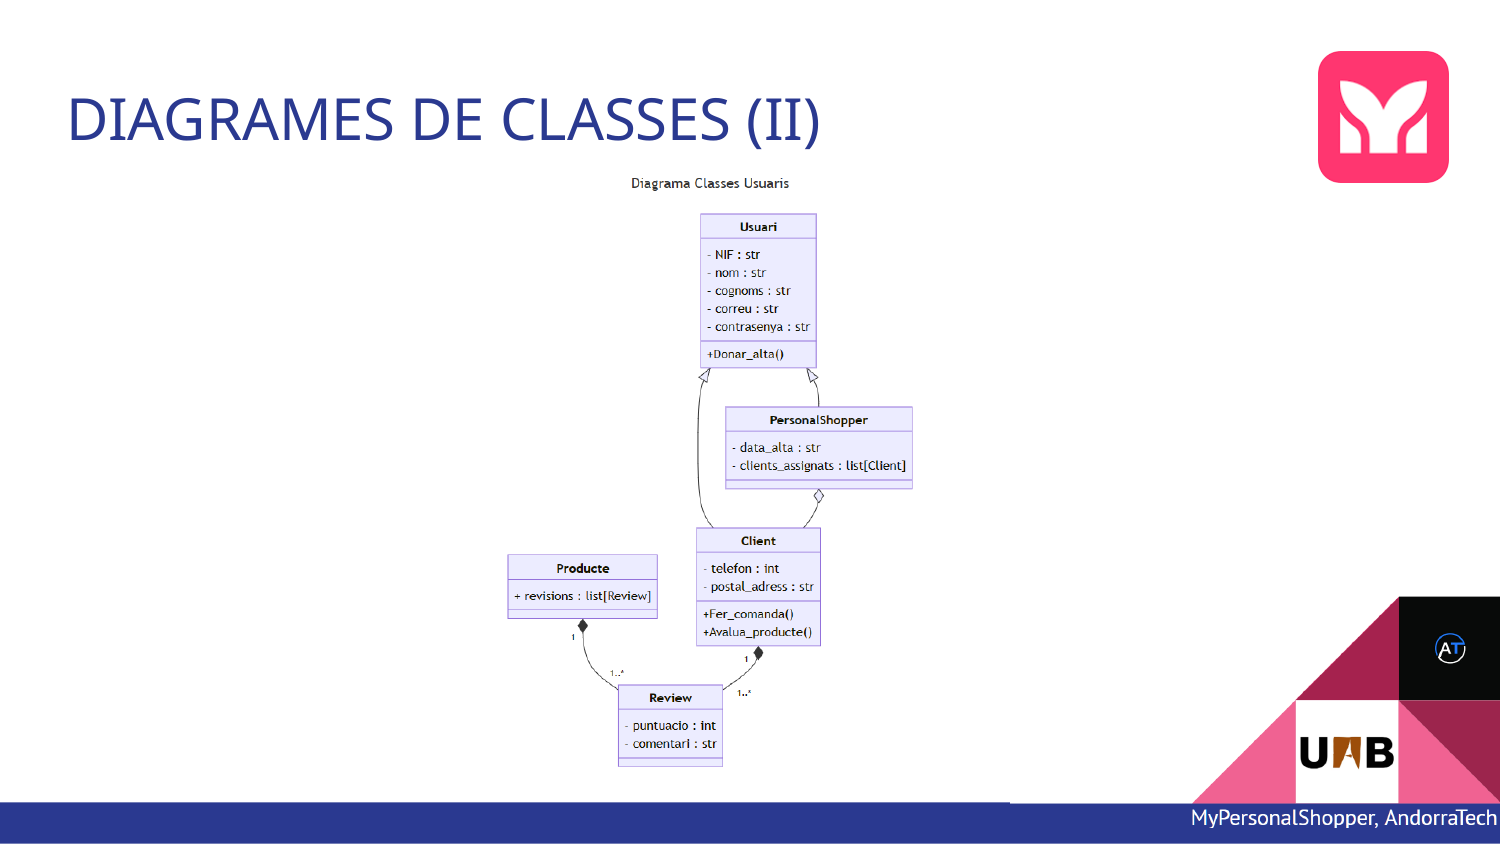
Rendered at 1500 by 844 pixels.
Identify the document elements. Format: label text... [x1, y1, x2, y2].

picture [463, 157, 949, 785]
picture [1010, 415, 1500, 828]
picture [1318, 51, 1449, 183]
title DIAGRAMES DE CLASSES (II) [51, 67, 1318, 167]
